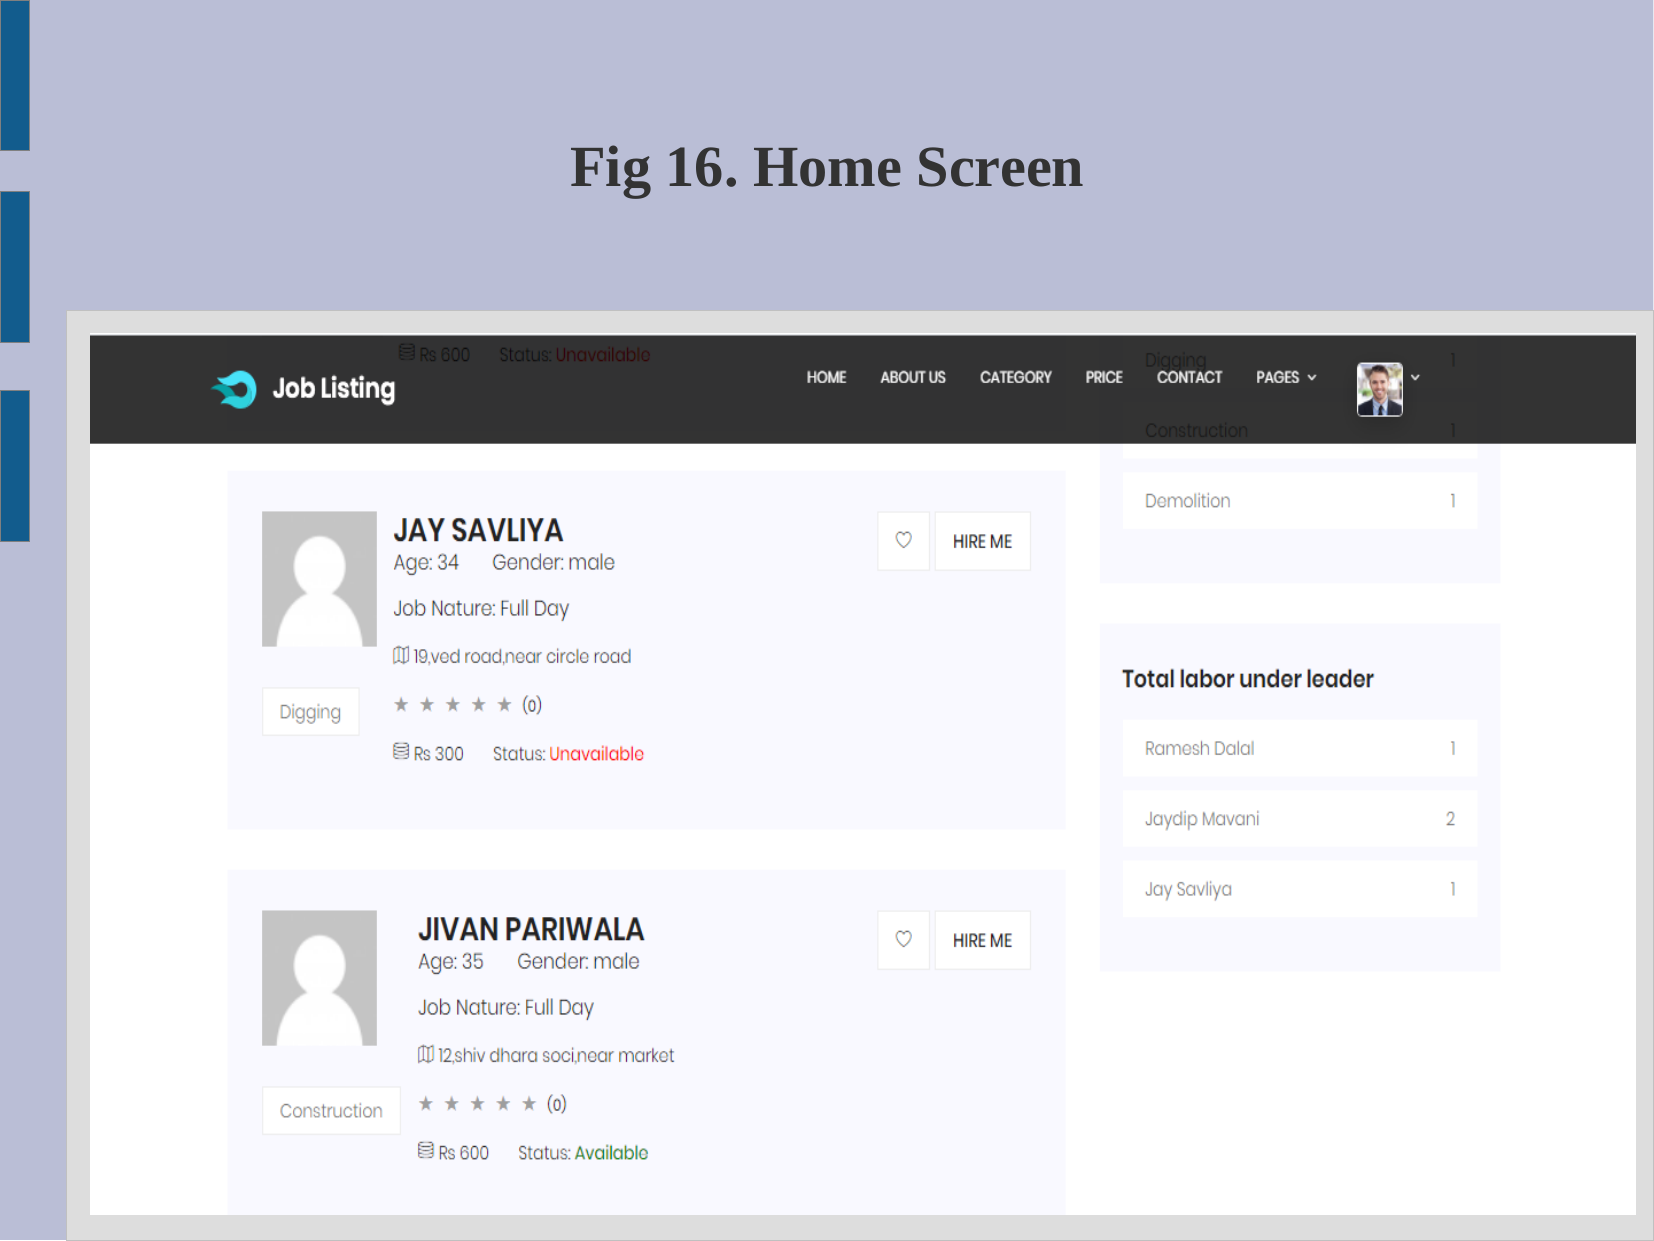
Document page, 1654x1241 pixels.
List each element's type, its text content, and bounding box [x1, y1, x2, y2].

title Fig 16. Home Screen [121, 62, 1534, 271]
picture [90, 333, 1636, 1216]
